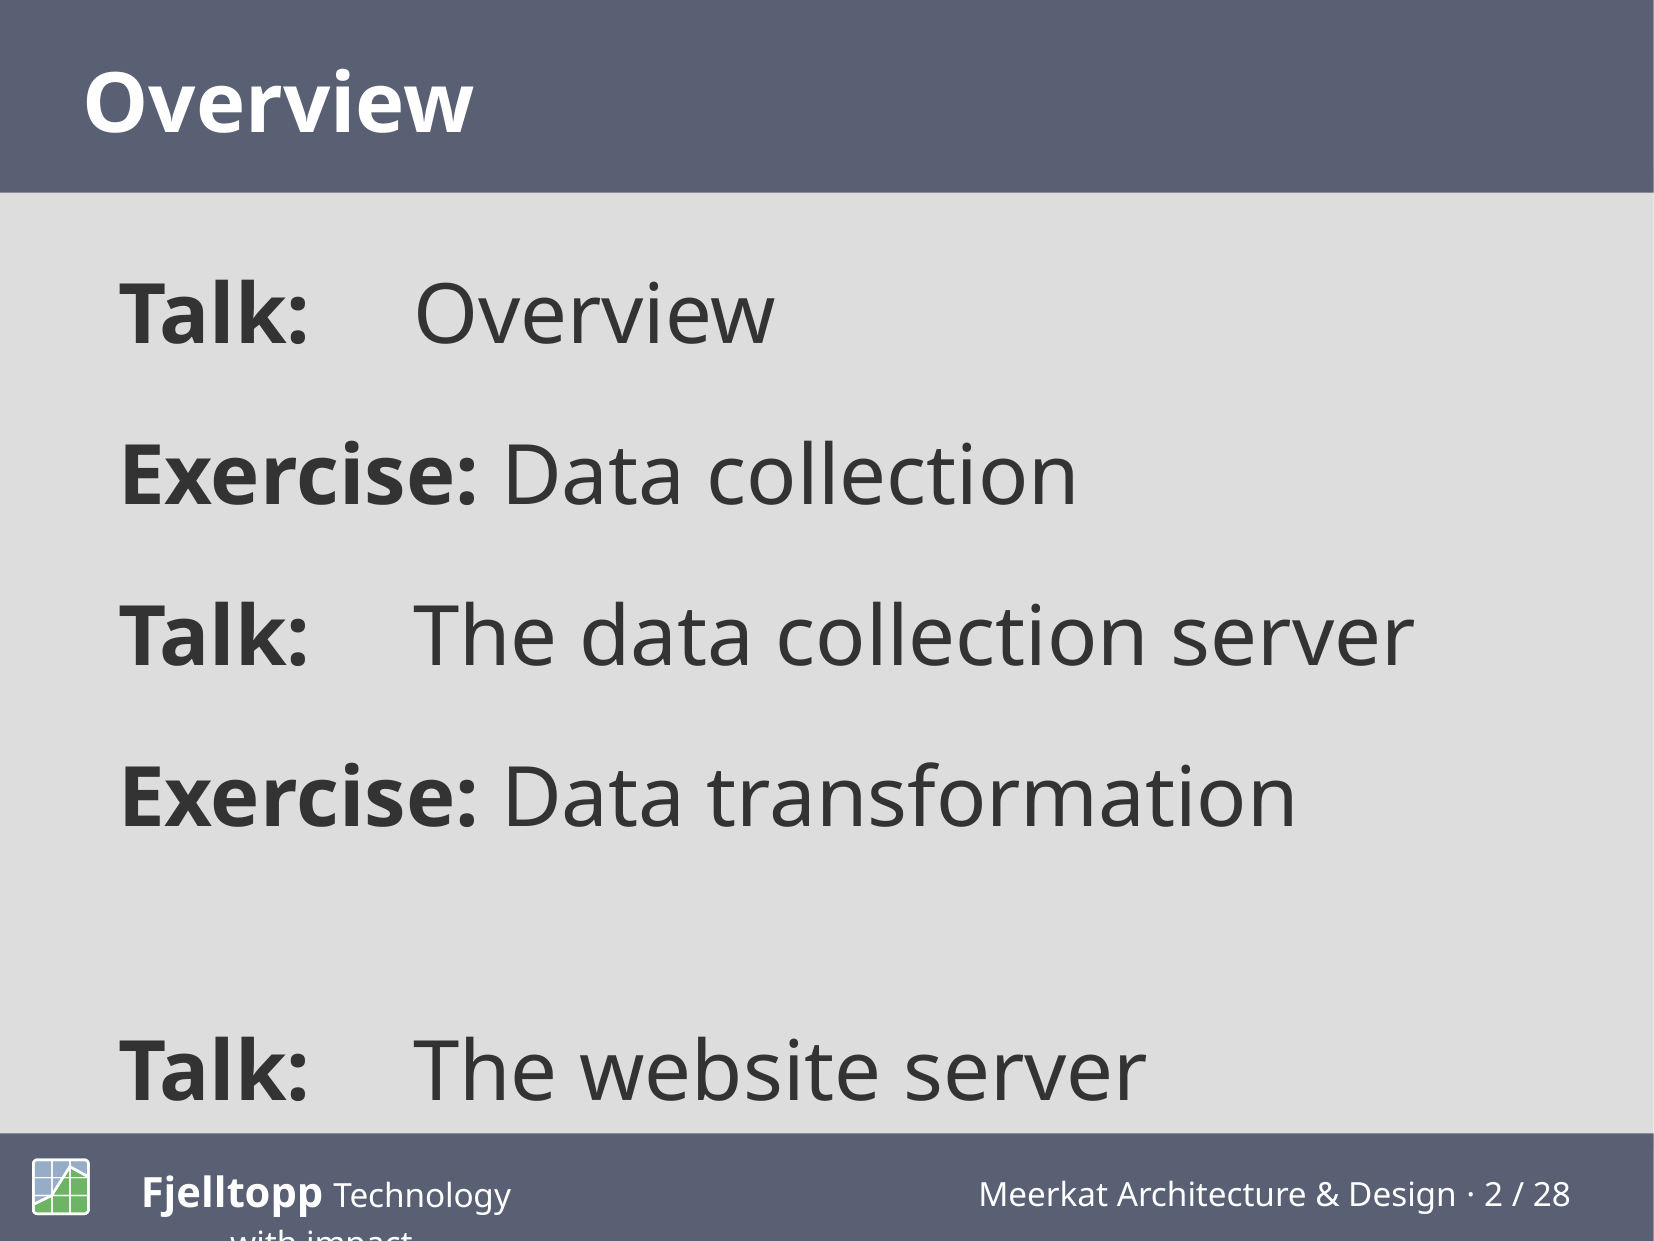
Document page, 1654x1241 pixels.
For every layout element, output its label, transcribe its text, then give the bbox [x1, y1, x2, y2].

subtitle Talk: Overview Exercise: Data collection Talk: The data collection server Exercise: Data transformation Talk: The website server [82, 254, 1571, 1117]
title Overview [82, 47, 1264, 152]
